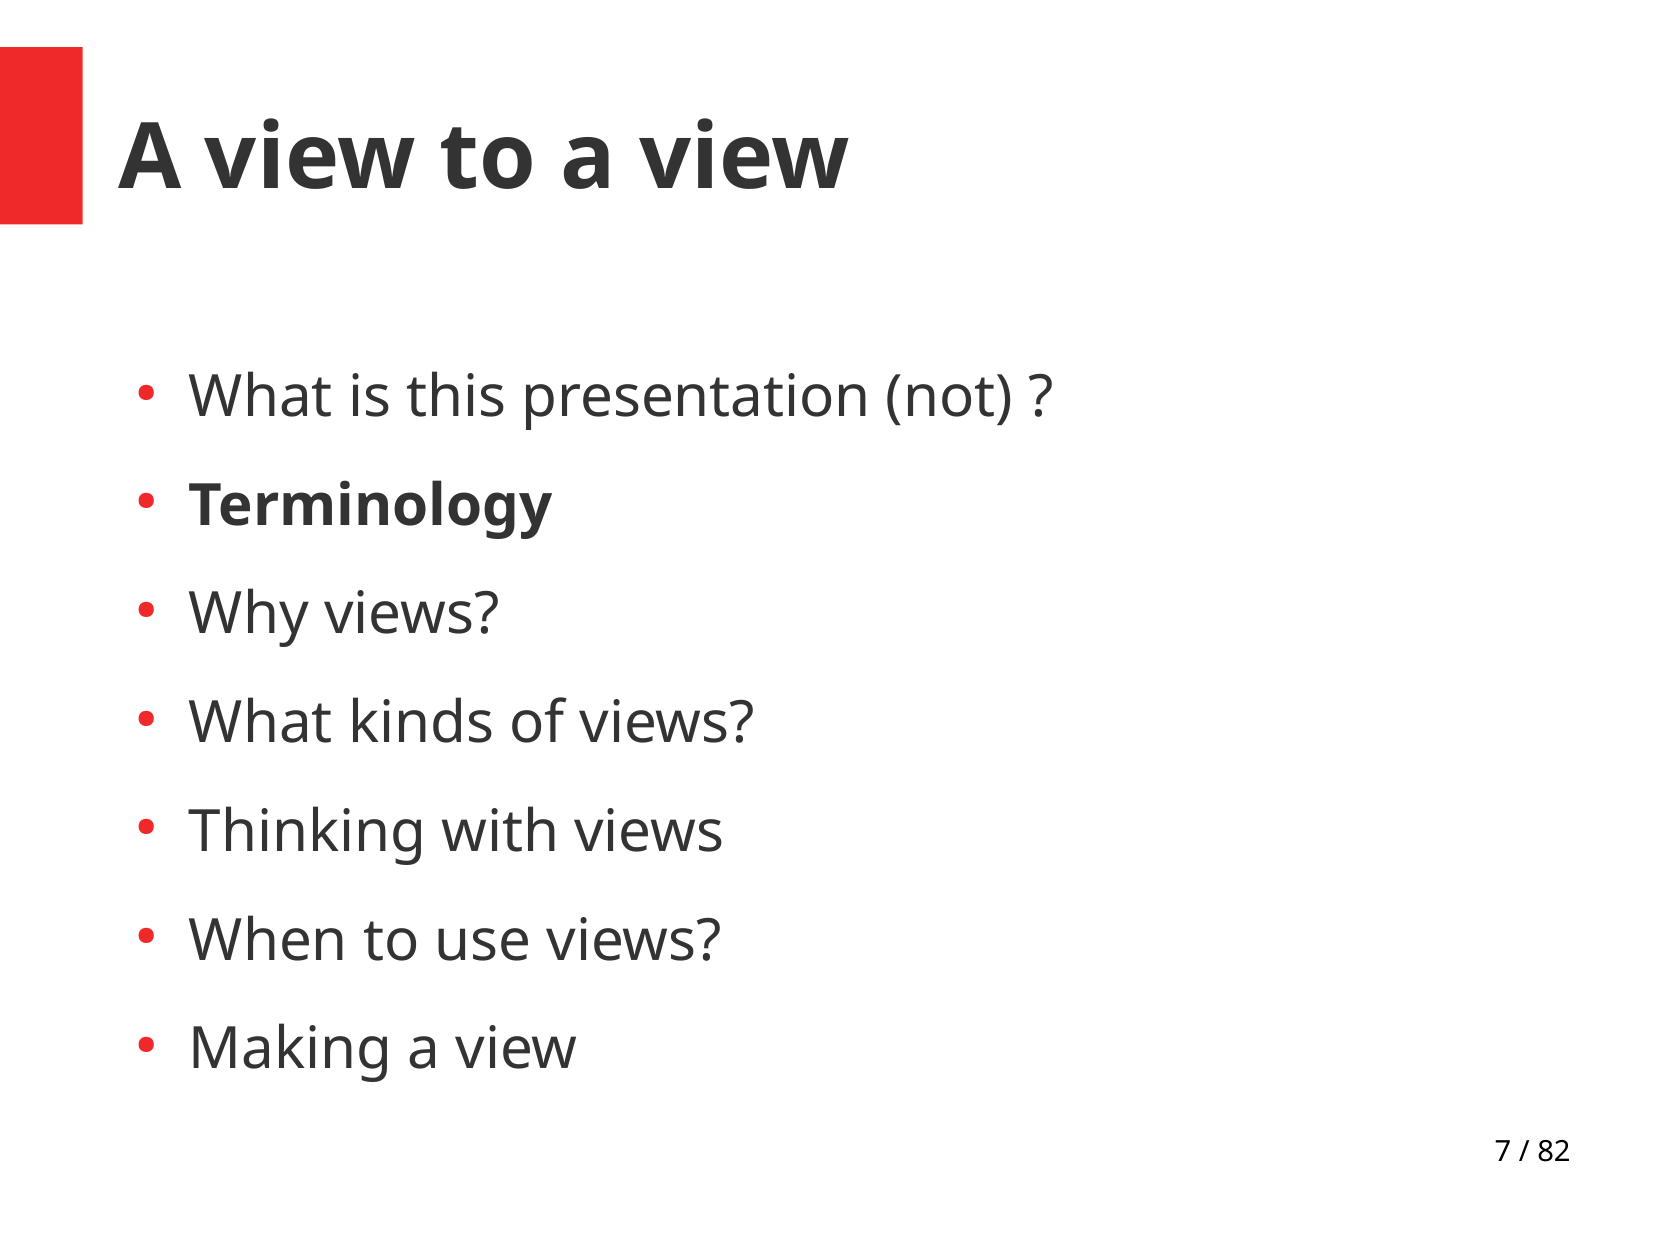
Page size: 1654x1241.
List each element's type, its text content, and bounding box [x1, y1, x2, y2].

title A view to a view [118, 49, 1571, 257]
list What is this presentation (not) ? Terminology Why views? What kinds of views? Thinking with views When to use views? Making a view [118, 354, 1536, 1074]
